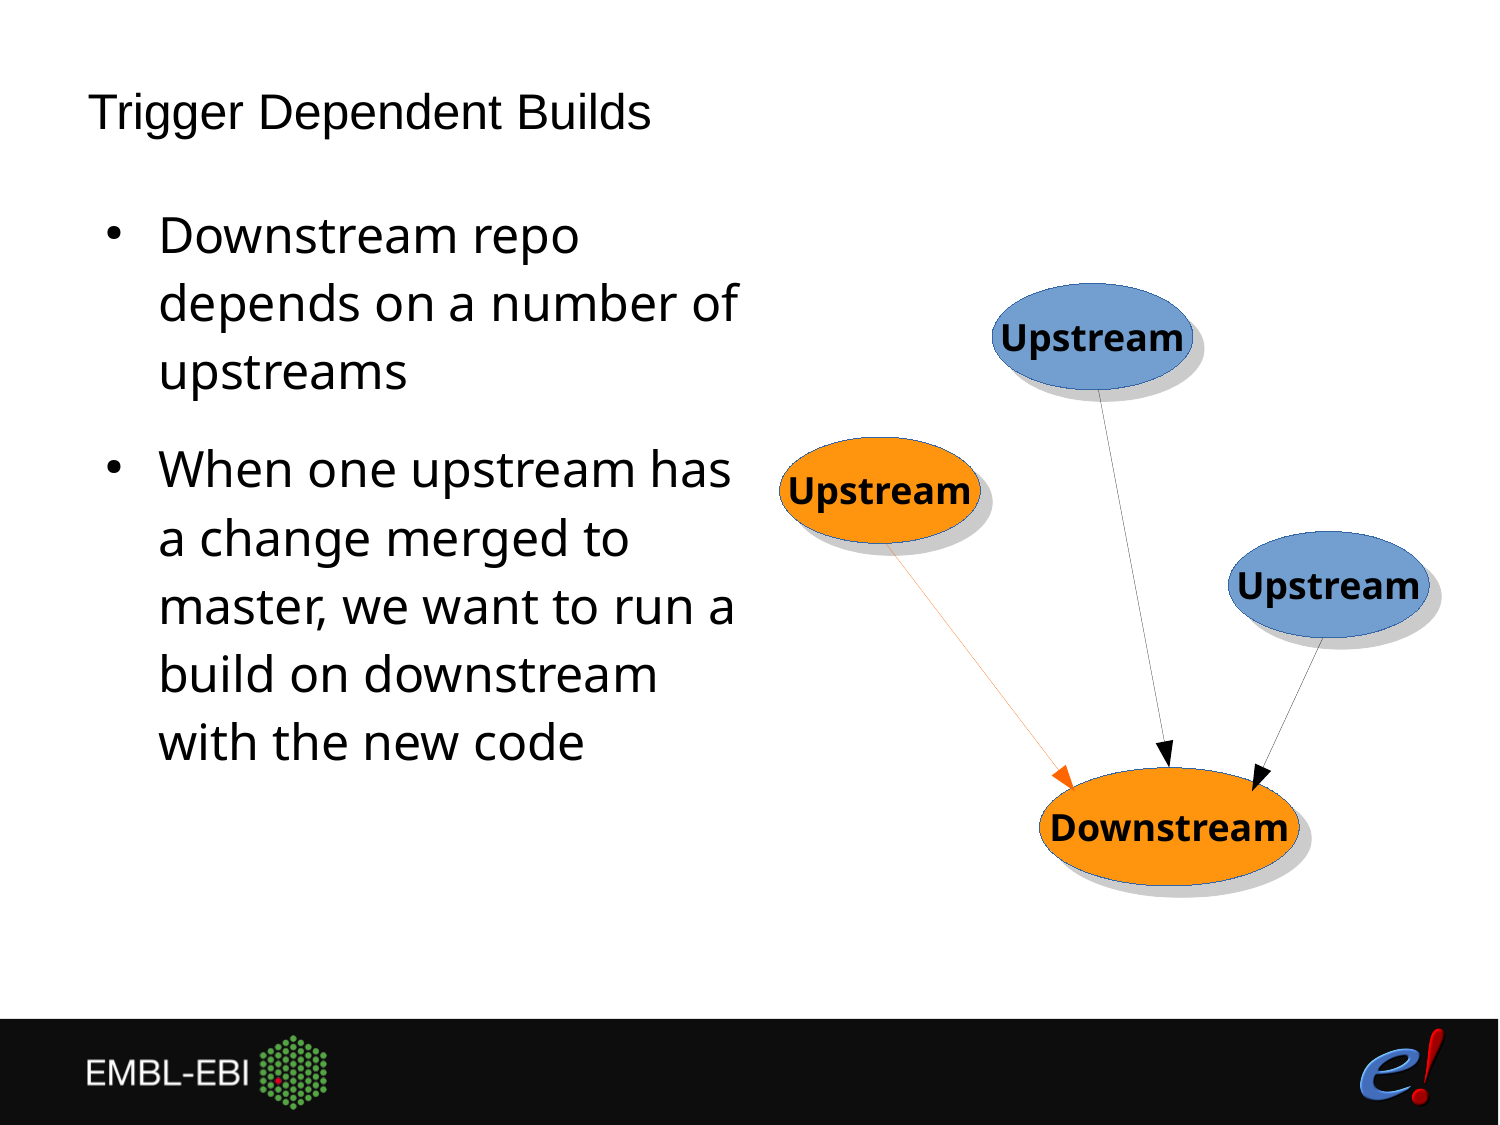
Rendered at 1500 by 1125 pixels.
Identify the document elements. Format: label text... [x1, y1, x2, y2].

picture [1357, 1026, 1448, 1112]
picture [87, 1035, 327, 1110]
text_box Upstream [1228, 531, 1430, 638]
title Trigger Dependent Builds [87, 50, 1425, 175]
text_box Upstream [779, 437, 981, 544]
text_box Downstream [1039, 767, 1300, 886]
list Downstream repo depends on a number of upstreams When one upstream has a change merged to master, we want to run a build on downstream with the new code [87, 200, 741, 914]
text_box Upstream [992, 283, 1193, 390]
